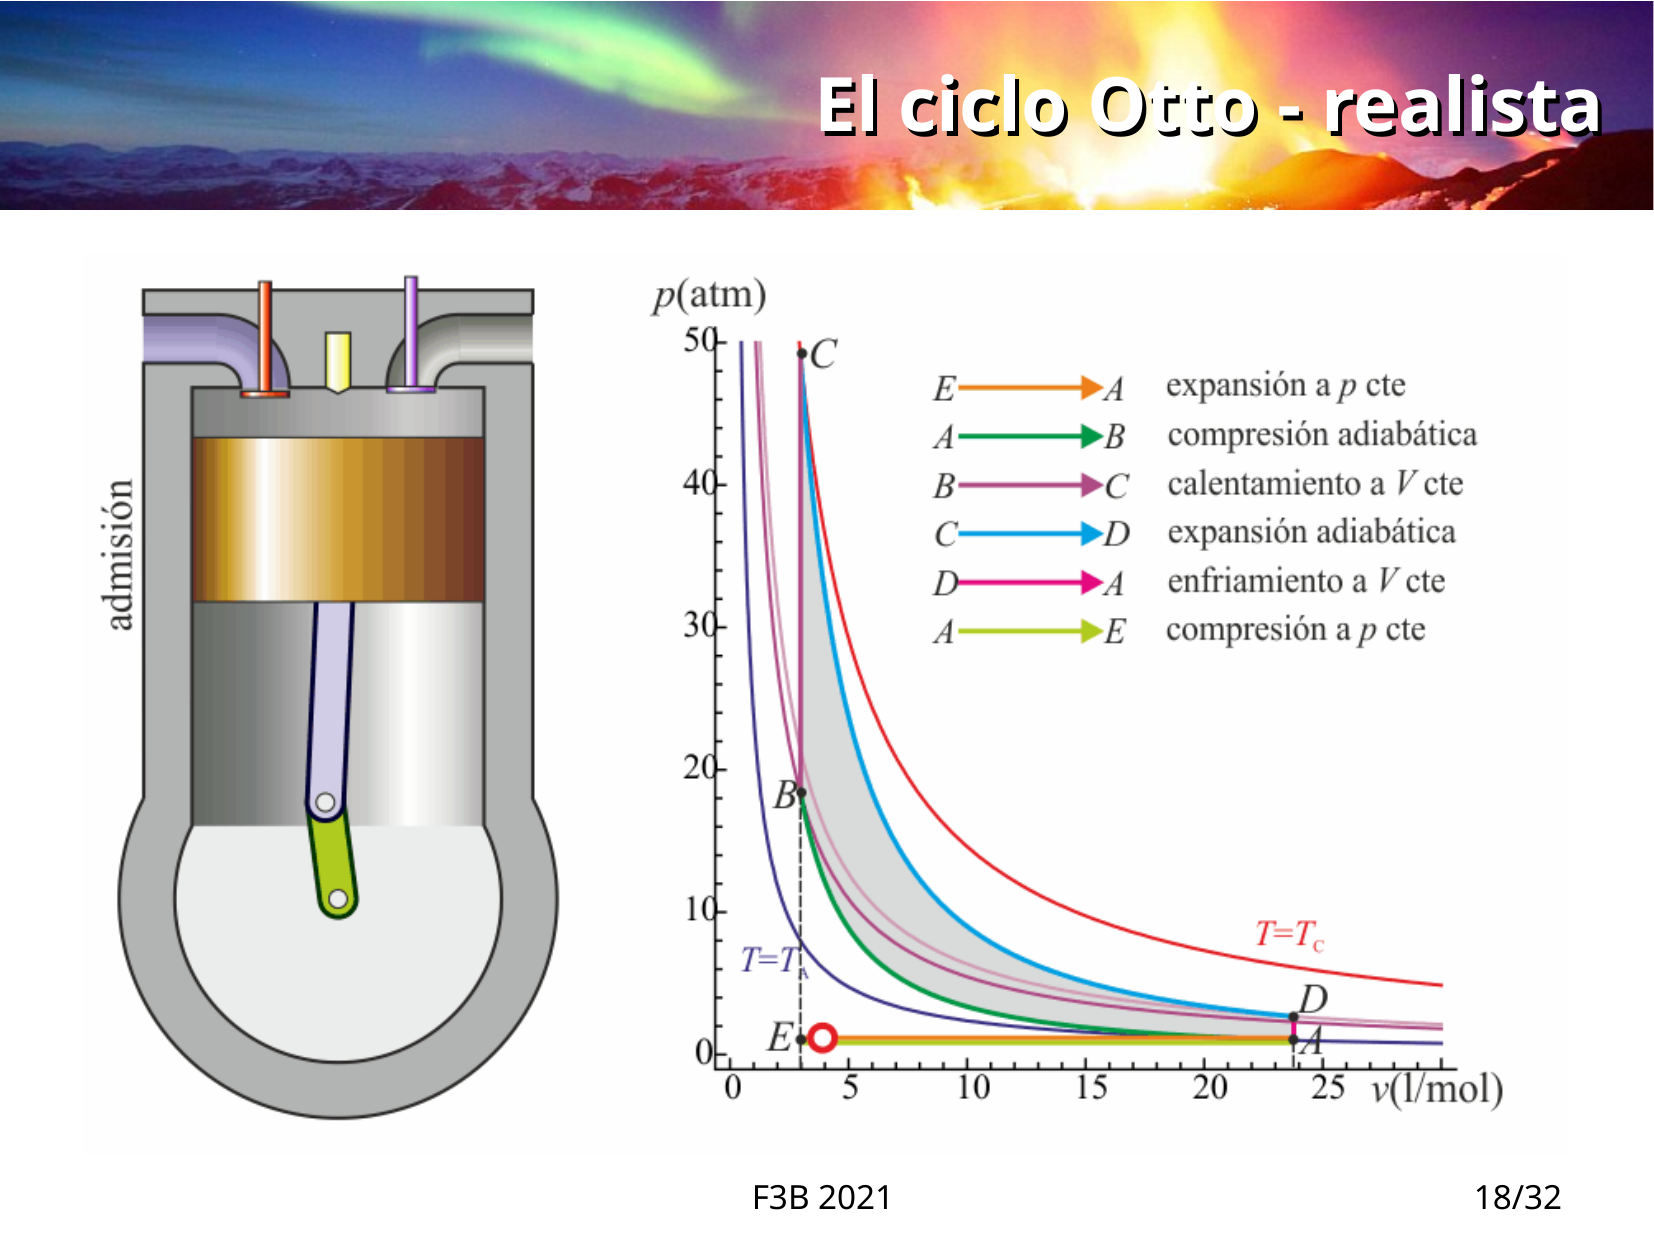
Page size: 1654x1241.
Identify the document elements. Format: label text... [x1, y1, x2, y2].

picture [0, 1, 1654, 210]
title El ciclo Otto - realista [45, 15, 1606, 191]
picture [83, 254, 1567, 1156]
